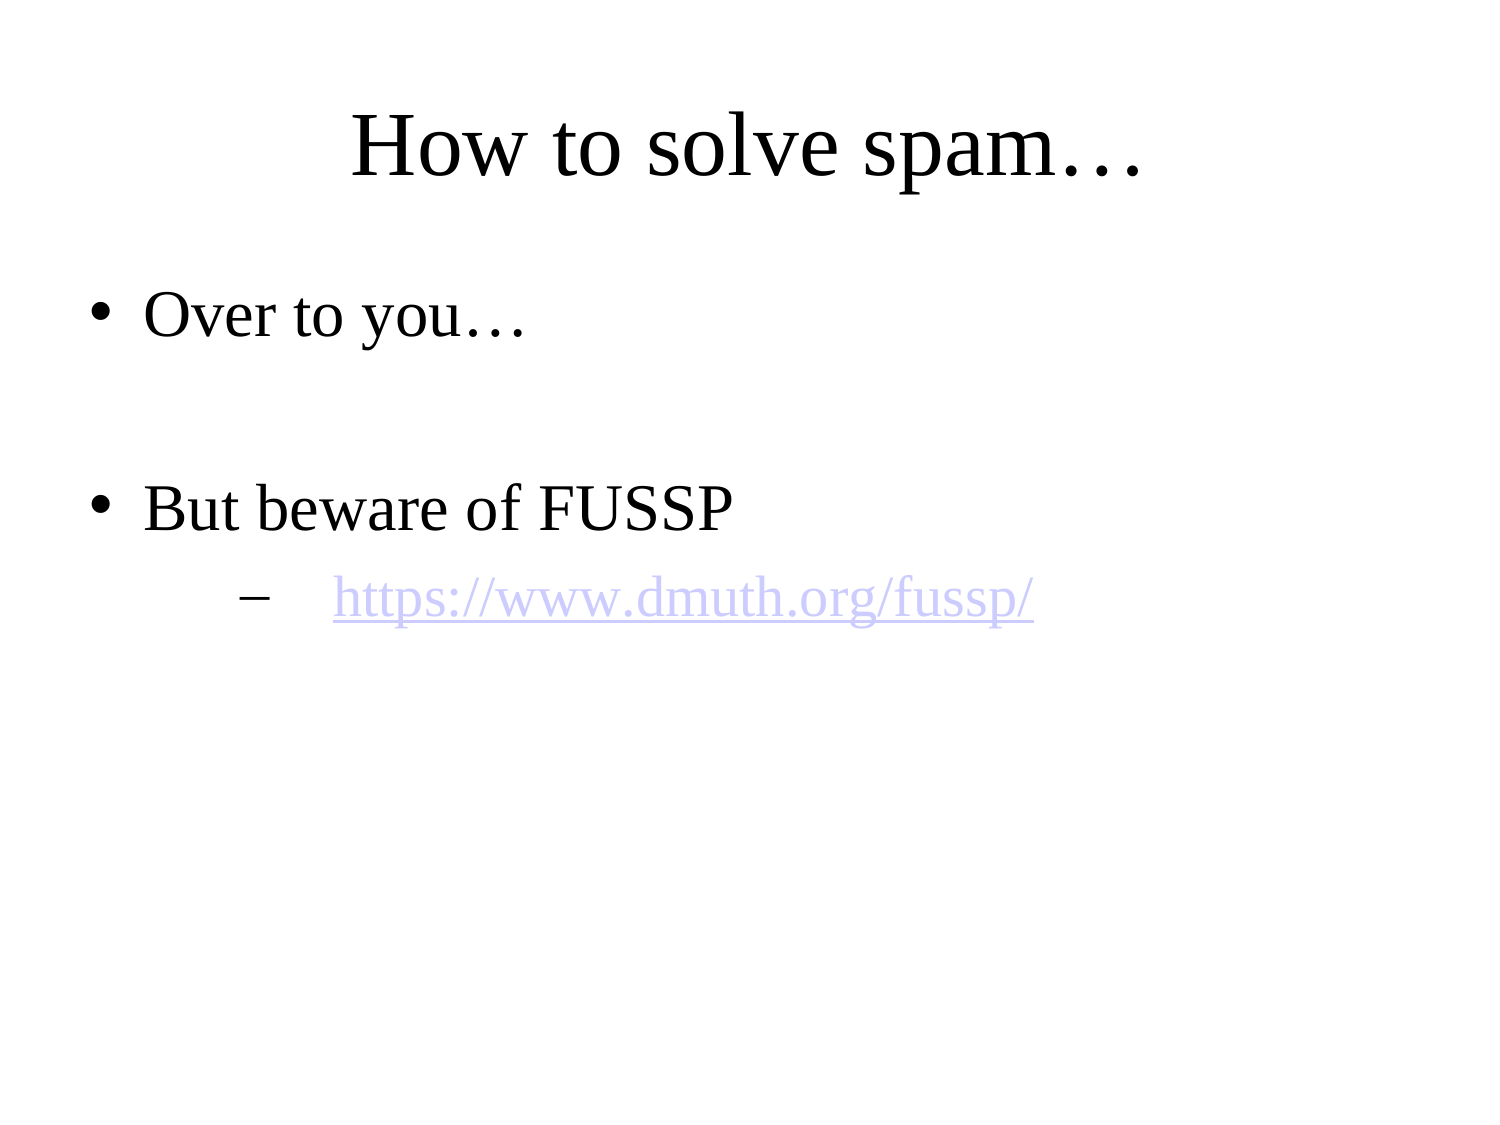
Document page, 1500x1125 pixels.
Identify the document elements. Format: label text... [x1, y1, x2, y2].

title How to solve spam… [75, 45, 1426, 233]
list Over to you… But beware of FUSSP https://www.dmuth.org/fussp/ [75, 262, 1426, 1005]
